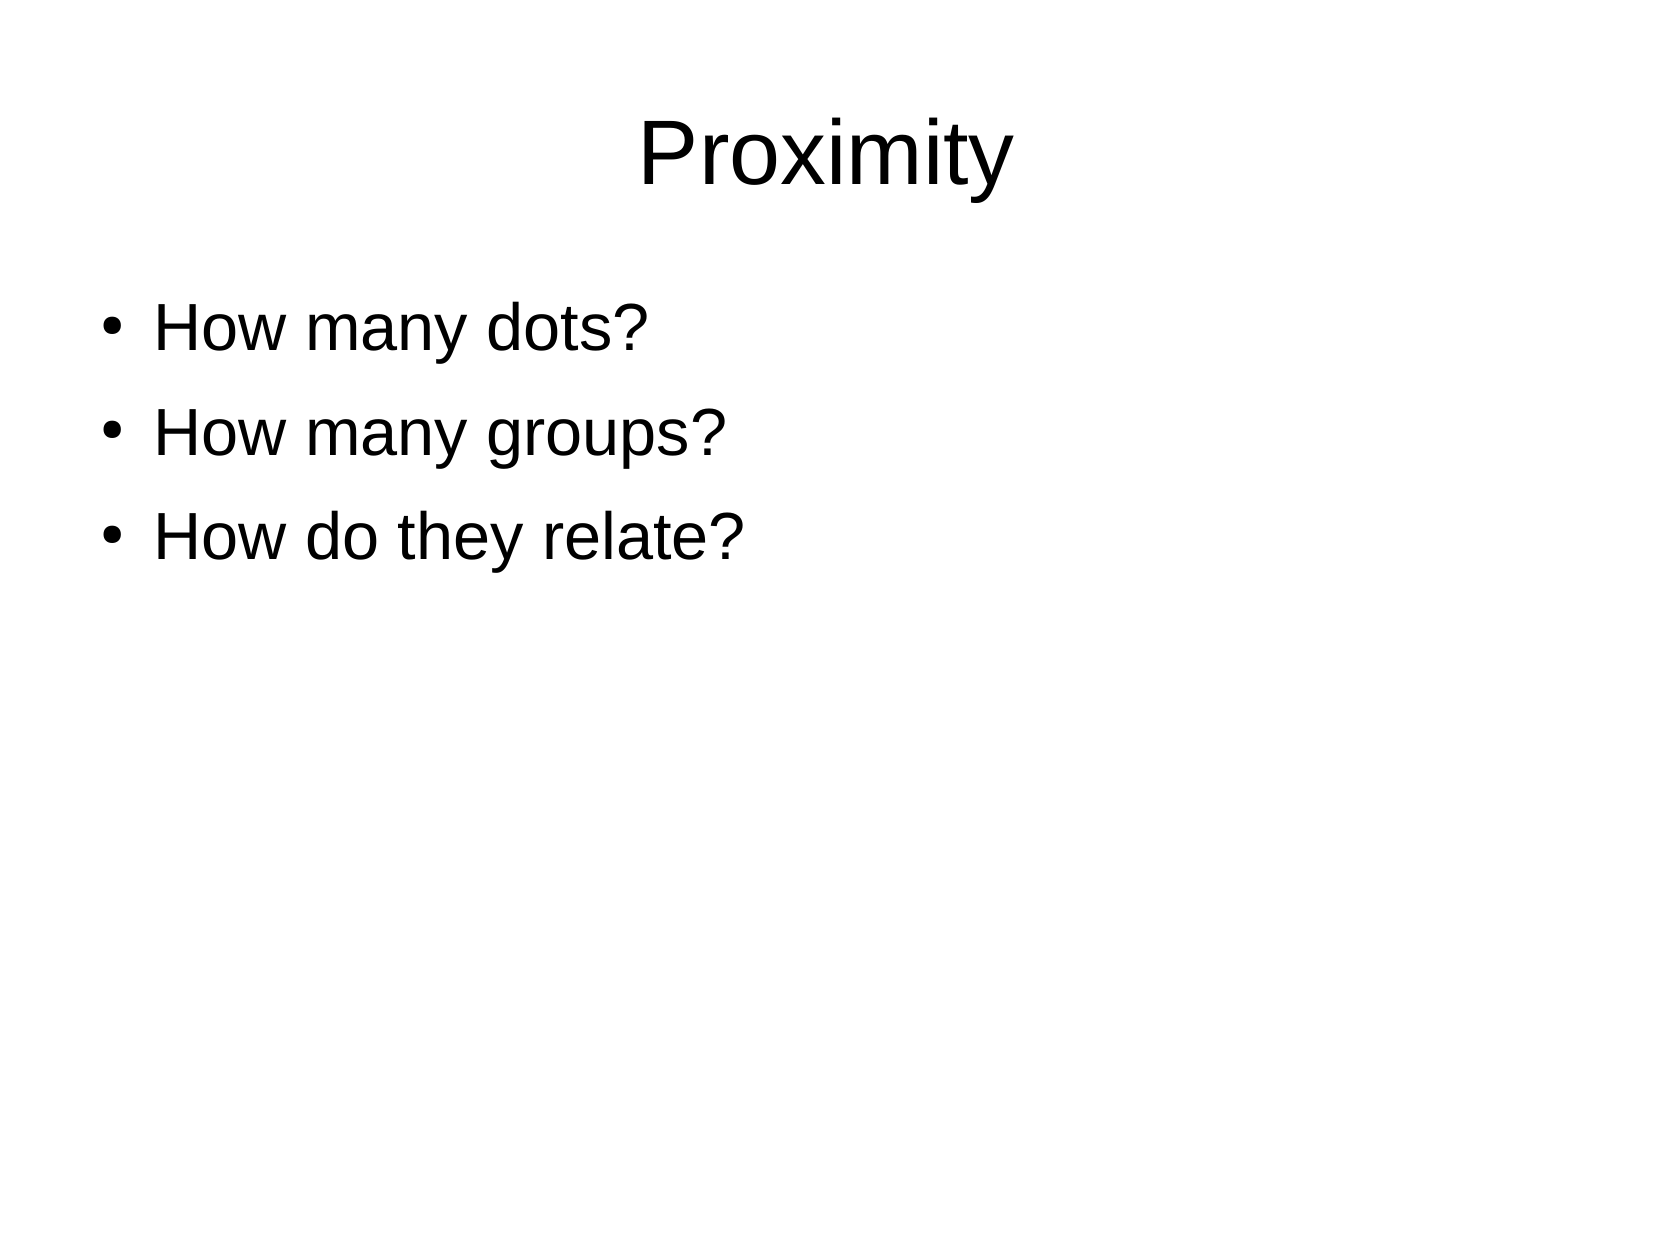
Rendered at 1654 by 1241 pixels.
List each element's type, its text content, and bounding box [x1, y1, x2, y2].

title Proximity [82, 49, 1571, 257]
list How many dots? How many groups? How do they relate? [82, 290, 1571, 1010]
